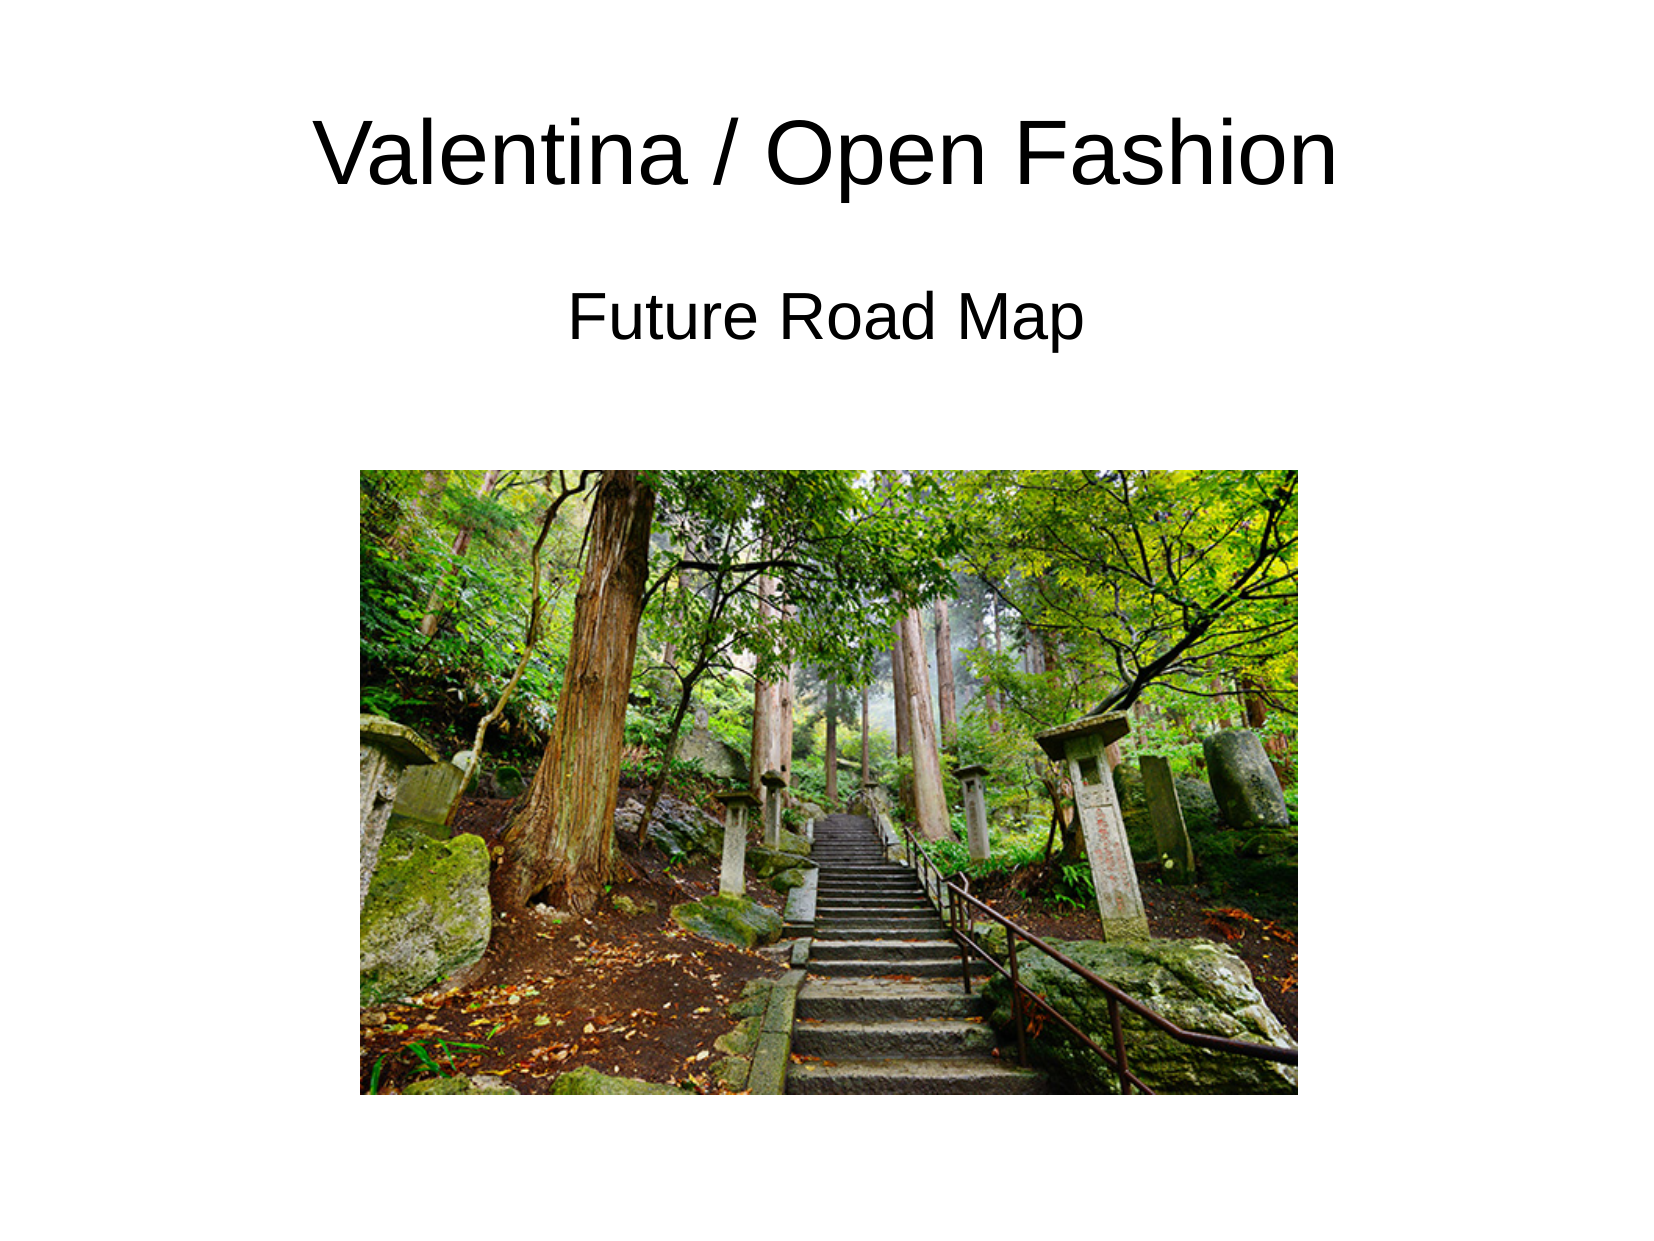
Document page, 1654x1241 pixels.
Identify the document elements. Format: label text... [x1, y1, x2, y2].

title Future Road Map [82, 212, 1571, 421]
title Valentina / Open Fashion [82, 49, 1571, 212]
picture [360, 470, 1298, 1096]
